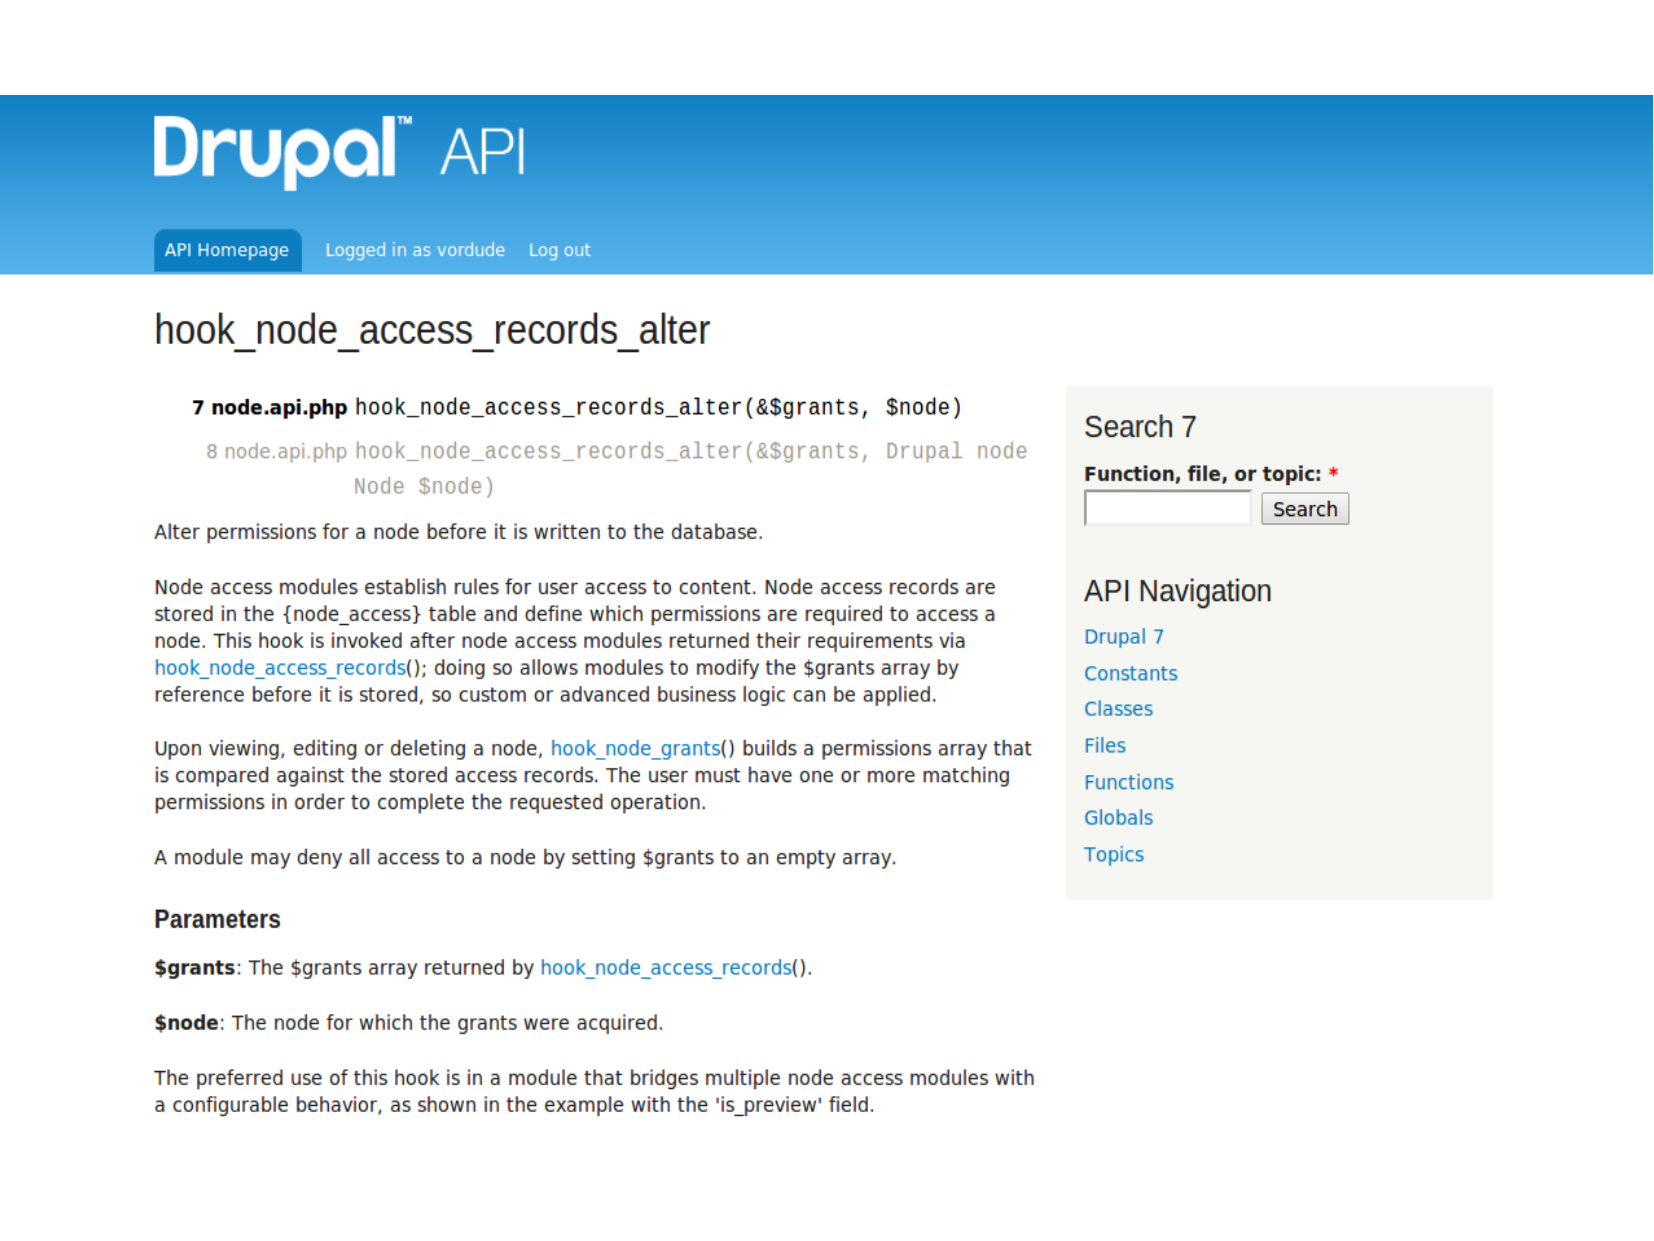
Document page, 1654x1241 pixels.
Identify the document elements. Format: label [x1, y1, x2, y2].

picture [0, 95, 1653, 1146]
